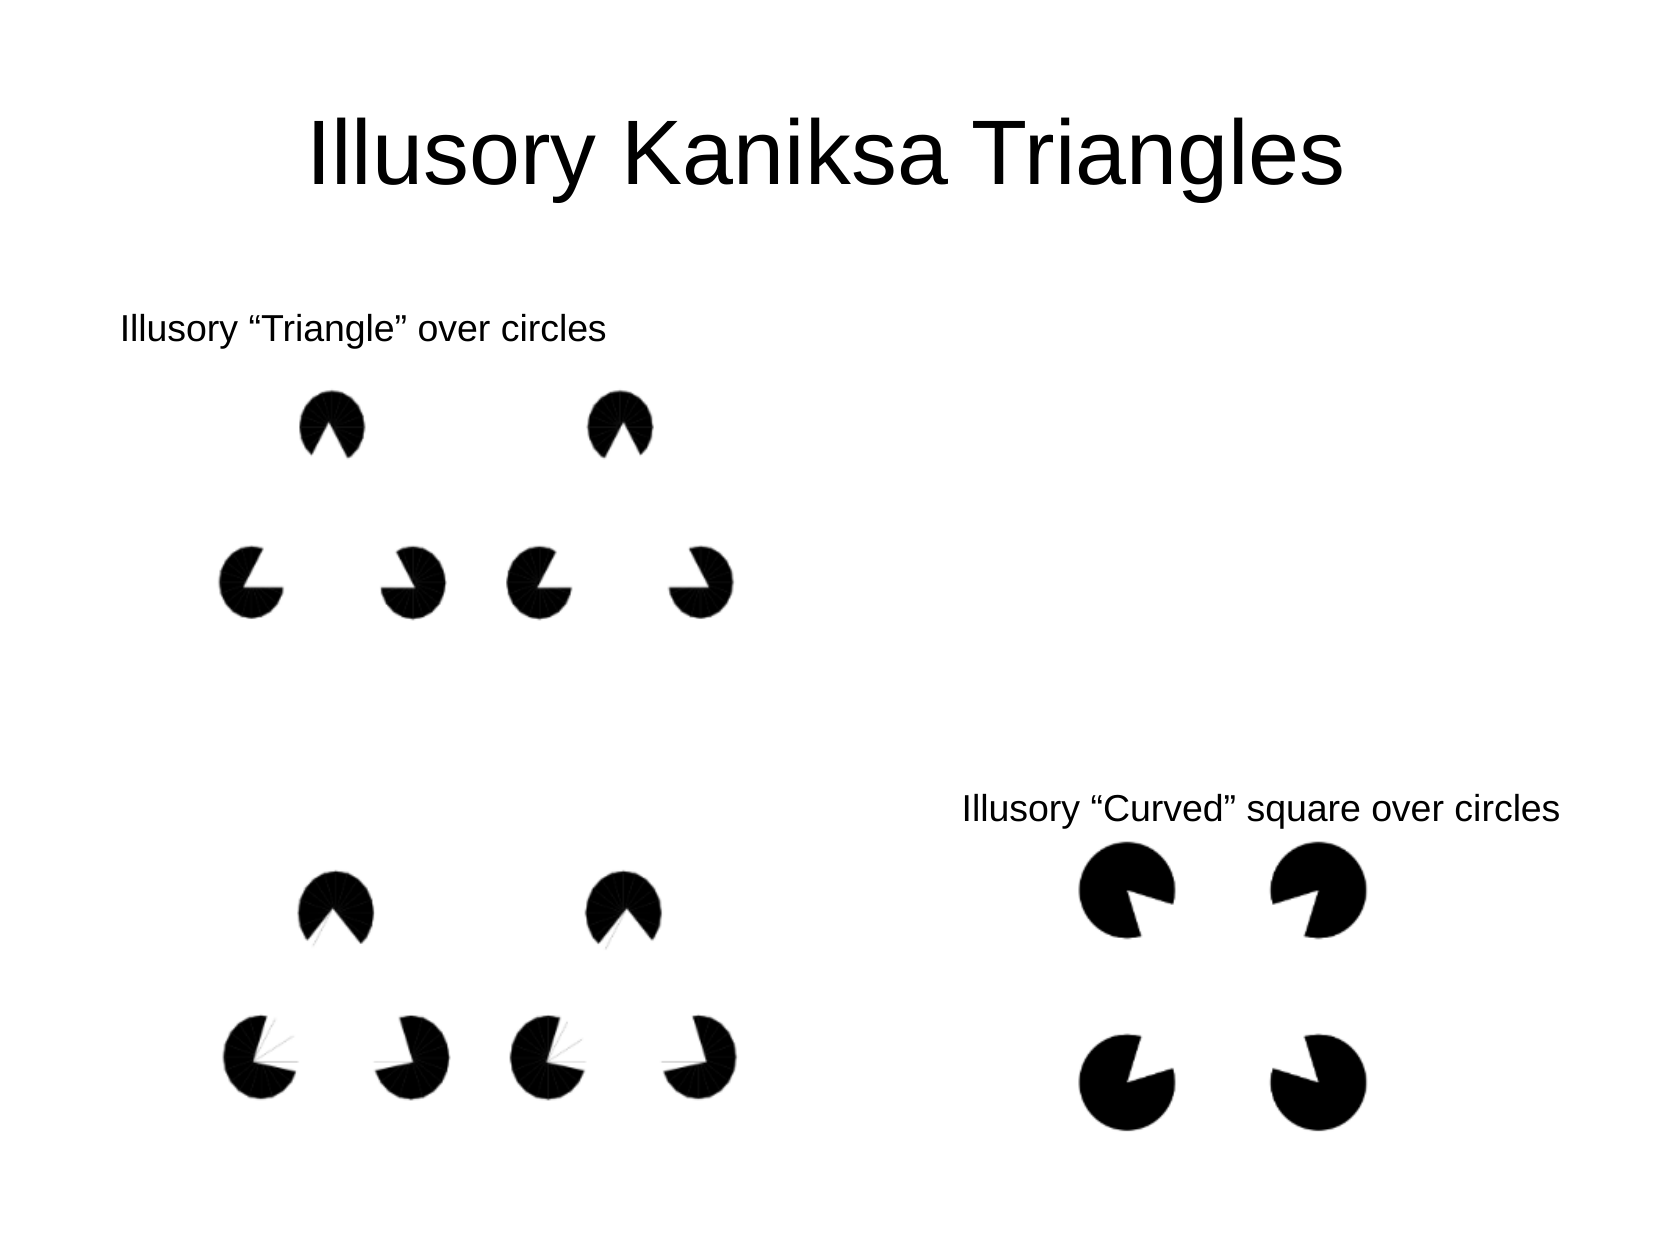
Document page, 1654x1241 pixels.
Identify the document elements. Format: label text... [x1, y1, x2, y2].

picture [1038, 839, 1382, 1139]
title Illusory Kaniksa Triangles [82, 49, 1571, 257]
text_box Illusory “Curved” square over circles [946, 780, 1576, 837]
picture [210, 864, 740, 1111]
text_box Illusory “Triangle” over circles [105, 300, 622, 357]
picture [198, 386, 751, 631]
